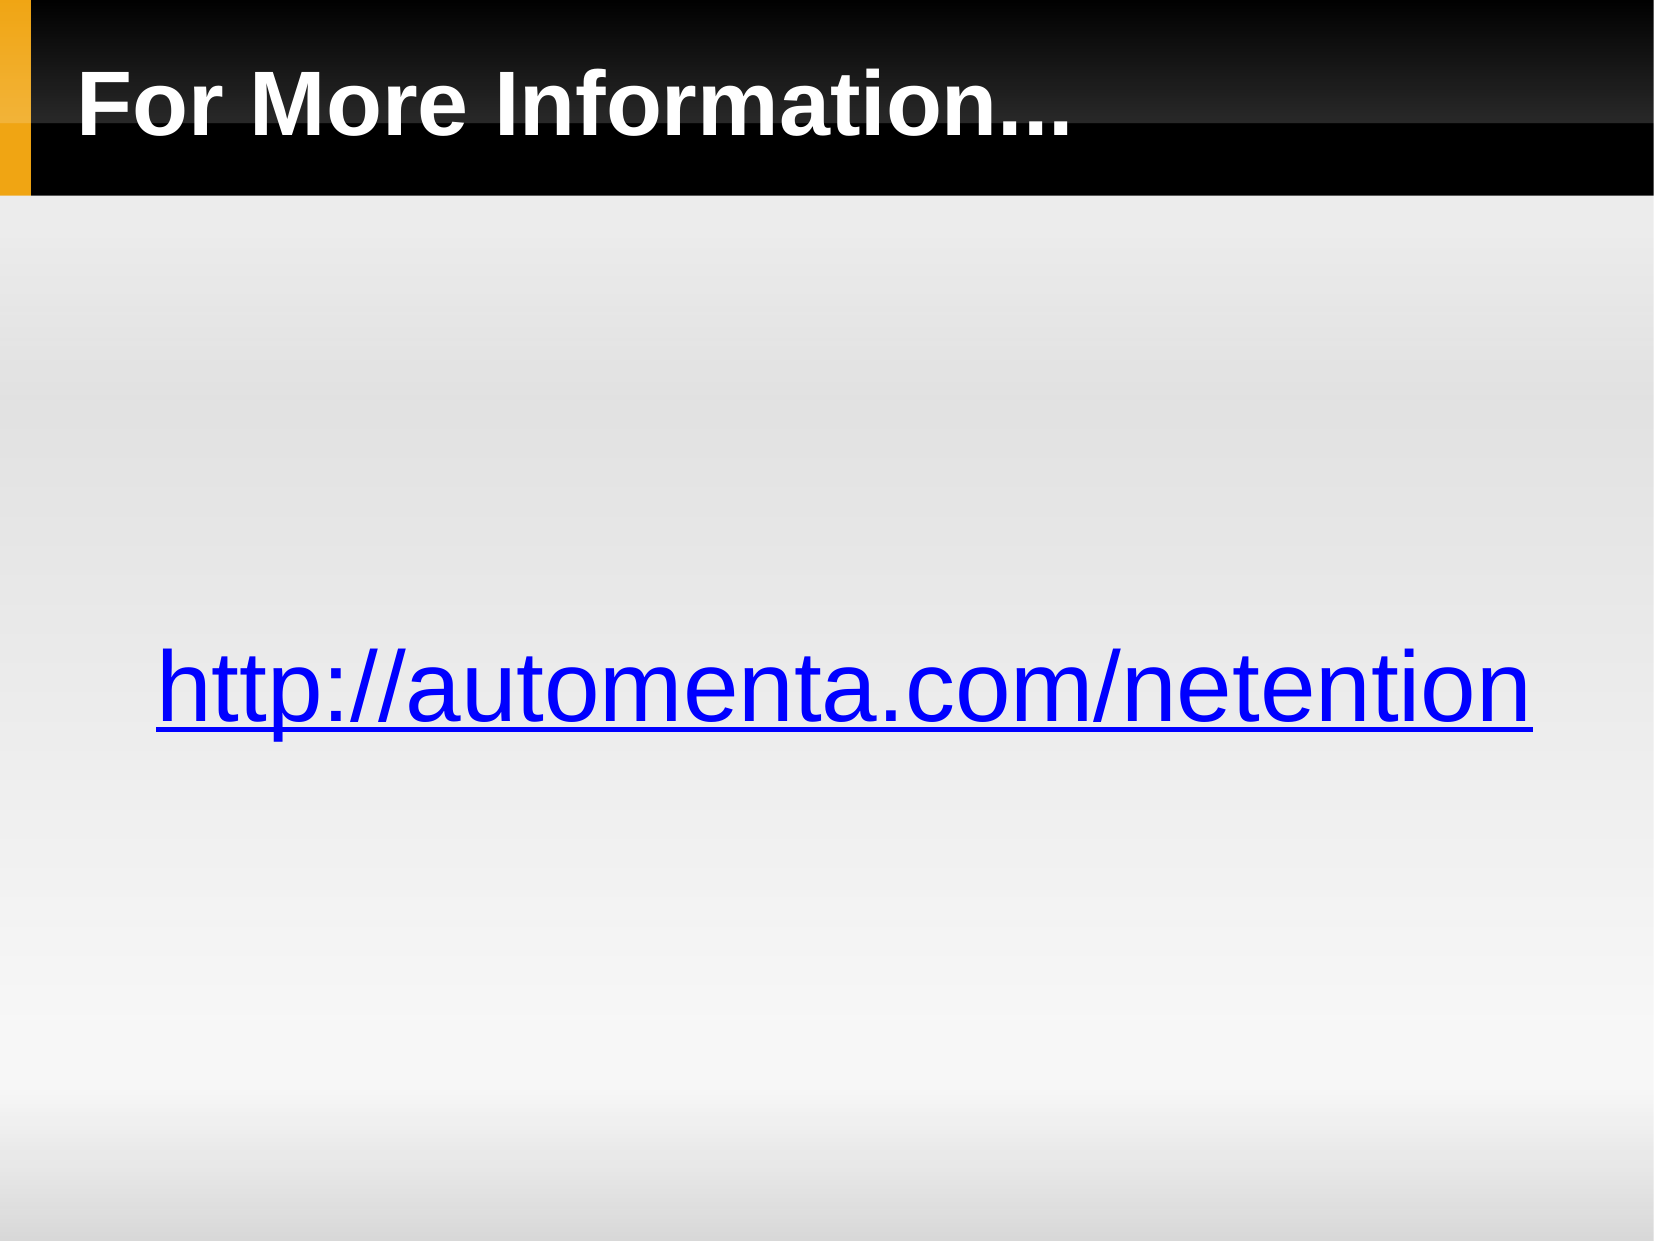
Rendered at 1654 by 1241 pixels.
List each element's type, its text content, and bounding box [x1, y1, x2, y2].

picture [0, 0, 1654, 1241]
title For More Information... [76, 0, 1565, 208]
text_box http://automenta.com/netention [105, 623, 1548, 751]
